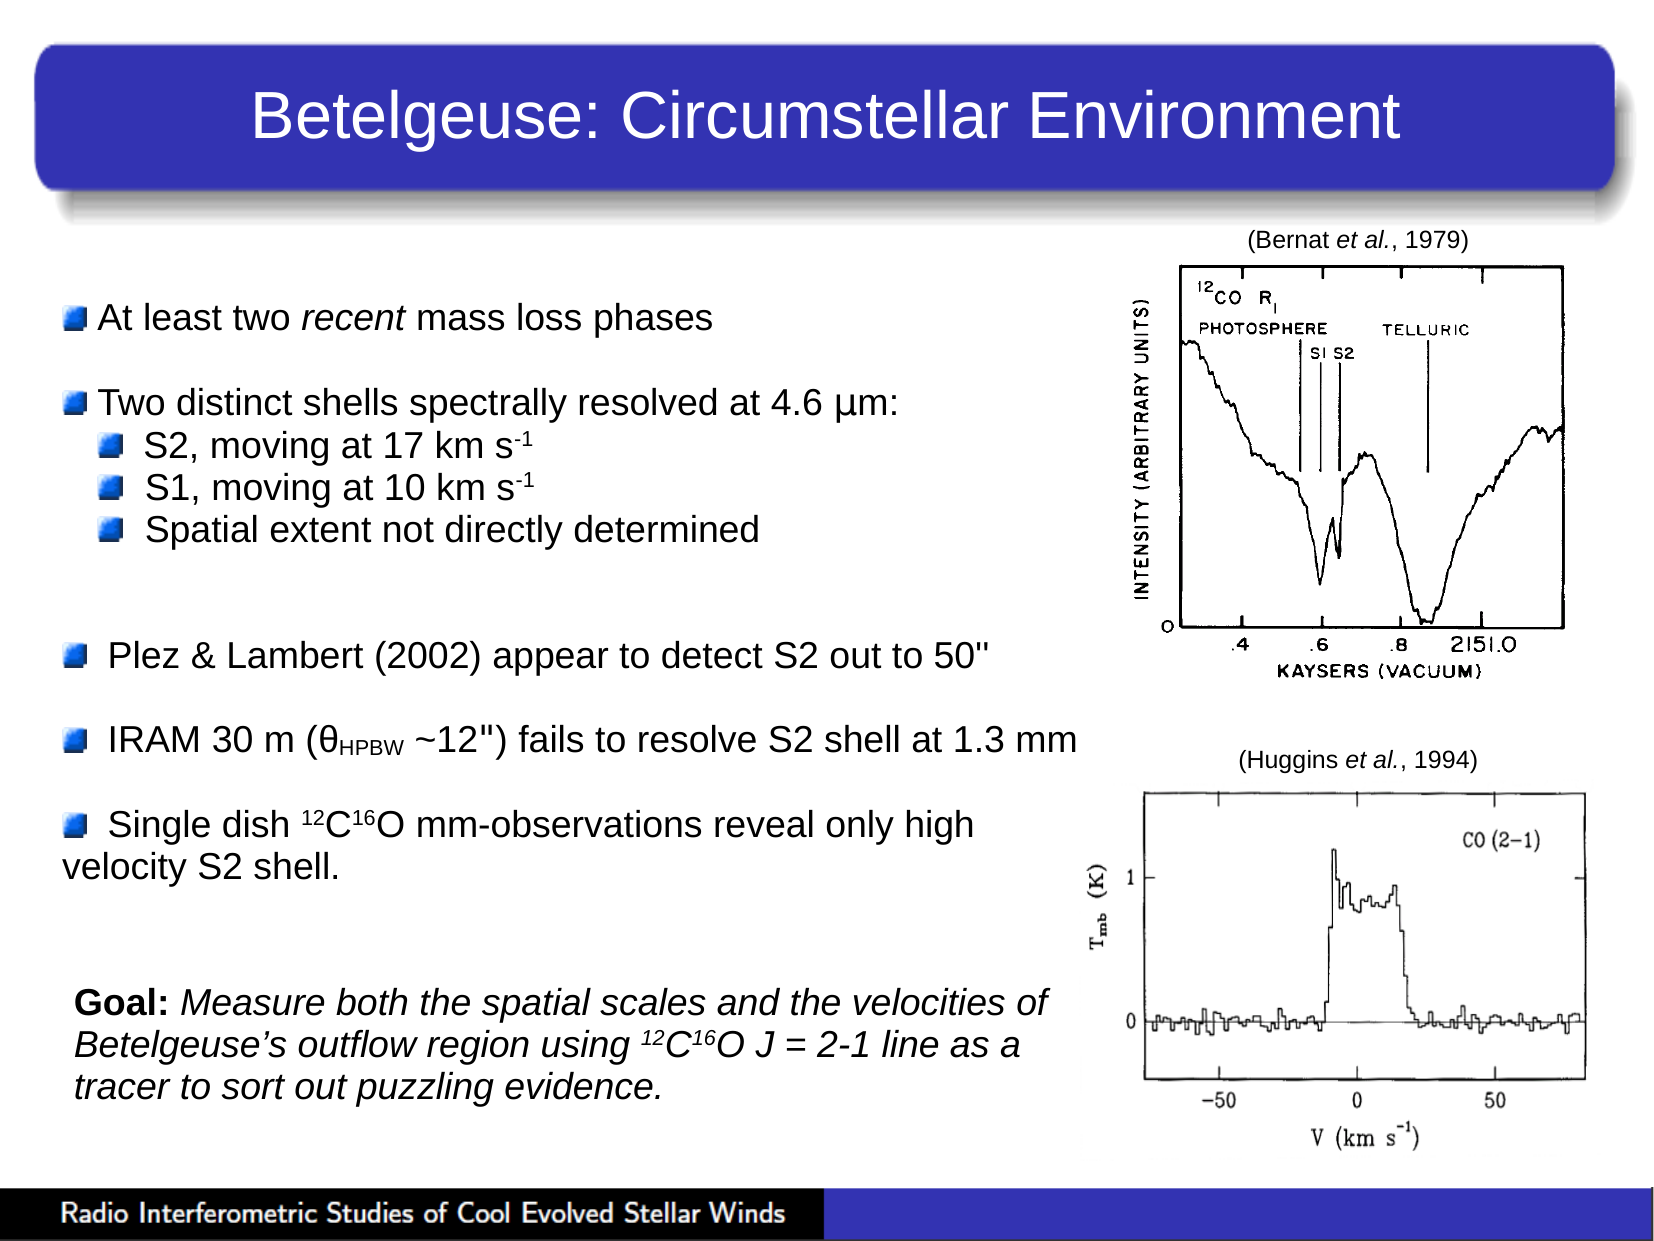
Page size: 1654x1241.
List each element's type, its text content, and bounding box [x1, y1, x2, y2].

picture [23, 29, 1648, 237]
text_box Betelgeuse: Circumstellar Environment [59, 70, 1595, 189]
text_box (Huggins et al., 1994) [1181, 738, 1536, 798]
picture [1116, 241, 1589, 691]
text_box (Bernat et al., 1979) [1181, 218, 1536, 278]
picture [0, 1187, 1654, 1241]
text_box At least two recent mass loss phases Two distinct shells spectrally resolved at 4.6 μm: S2, moving at 17 km s-1 S1, moving at 10 km s-1 Spatial extent not directly determined Plez & Lambert (2002) appear to detect S2 out to 50'' IRAM 30 m (θHPBW ~12") fails to resolve S2 shell at 1.3 mm Single dish 12C16O mm-observations reveal only high velocity S2 shell. [47, 289, 1111, 907]
text_box Goal: Measure both the spatial scales and the velocities of Betelgeuse’s outflow region using 12C16O J = 2-1 line as a tracer to sort out puzzling evidence. [59, 974, 1093, 1133]
picture [1079, 779, 1601, 1161]
